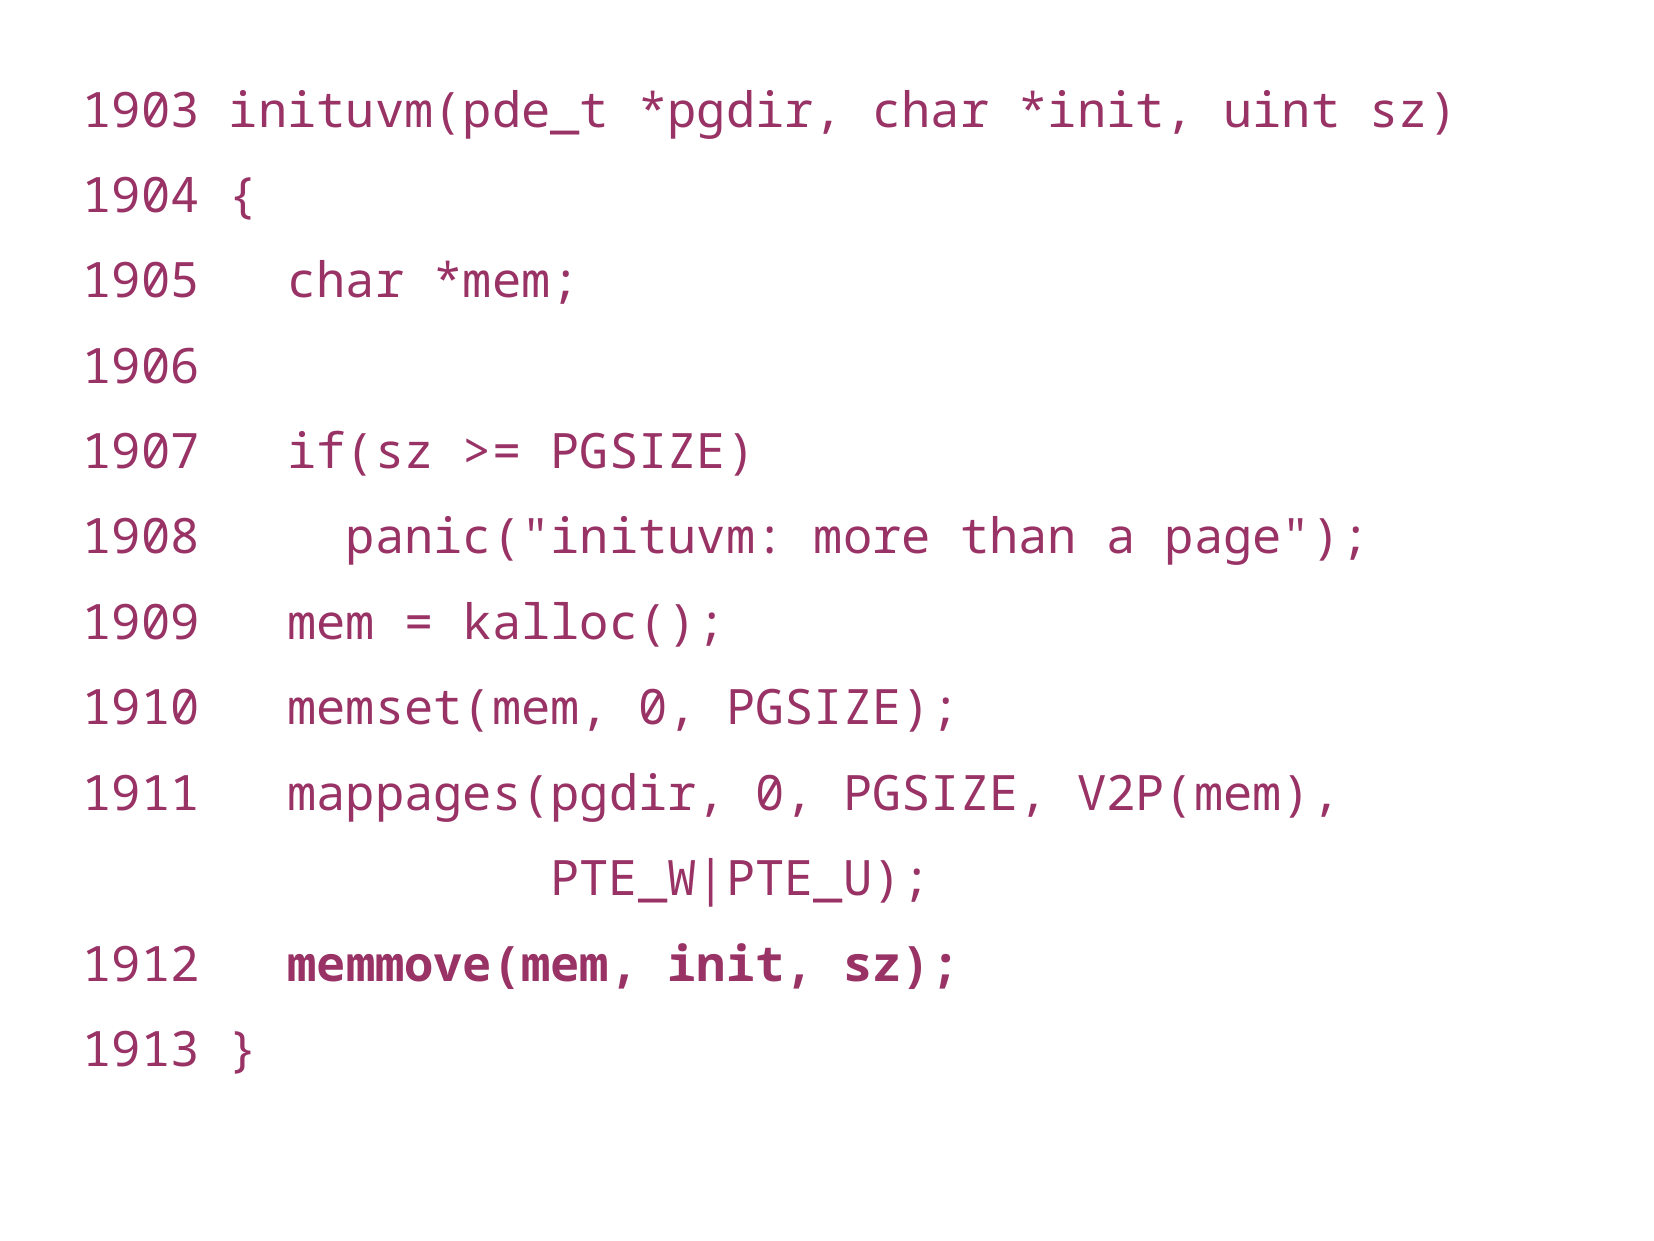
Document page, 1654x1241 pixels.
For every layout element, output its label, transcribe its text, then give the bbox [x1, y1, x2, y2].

list 1903 inituvm(pde_t *pgdir, char *init, uint sz) 1904 { 1905 char *mem; 1906 1907 if(sz >= PGSIZE) 1908 panic("inituvm: more than a page"); 1909 mem = kalloc(); 1910 memset(mem, 0, PGSIZE); 1911 mappages(pgdir, 0, PGSIZE, V2P(mem), PTE_W|PTE_U); 1912 memmove(mem, init, sz); 1913 } [82, 75, 1463, 1163]
